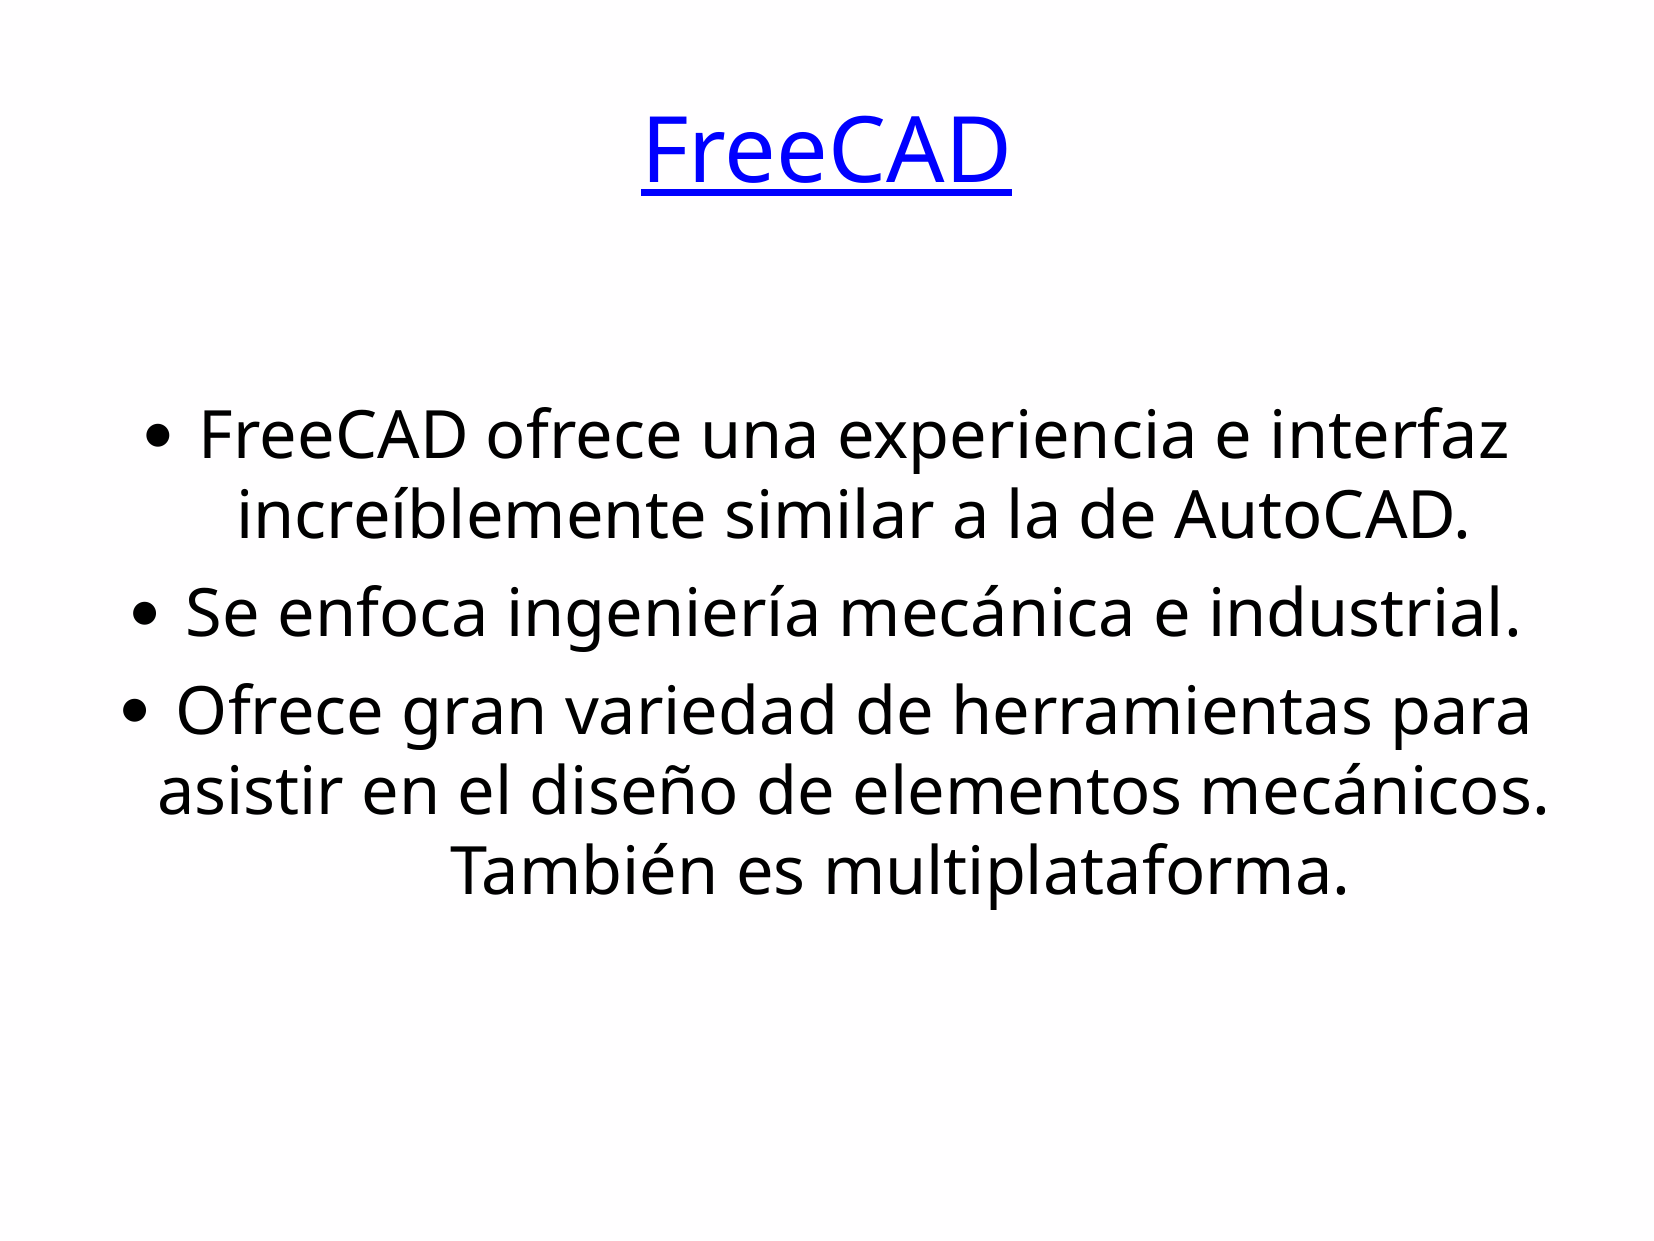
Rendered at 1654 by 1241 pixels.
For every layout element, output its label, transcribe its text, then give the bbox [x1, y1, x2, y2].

title FreeCAD [82, 49, 1571, 257]
list FreeCAD ofrece una experiencia e interfaz increíblemente similar a la de AutoCAD. Se enfoca ingeniería mecánica e industrial. Ofrece gran variedad de herramientas para asistir en el diseño de elementos mecánicos. También es multiplataforma. [82, 290, 1571, 1010]
